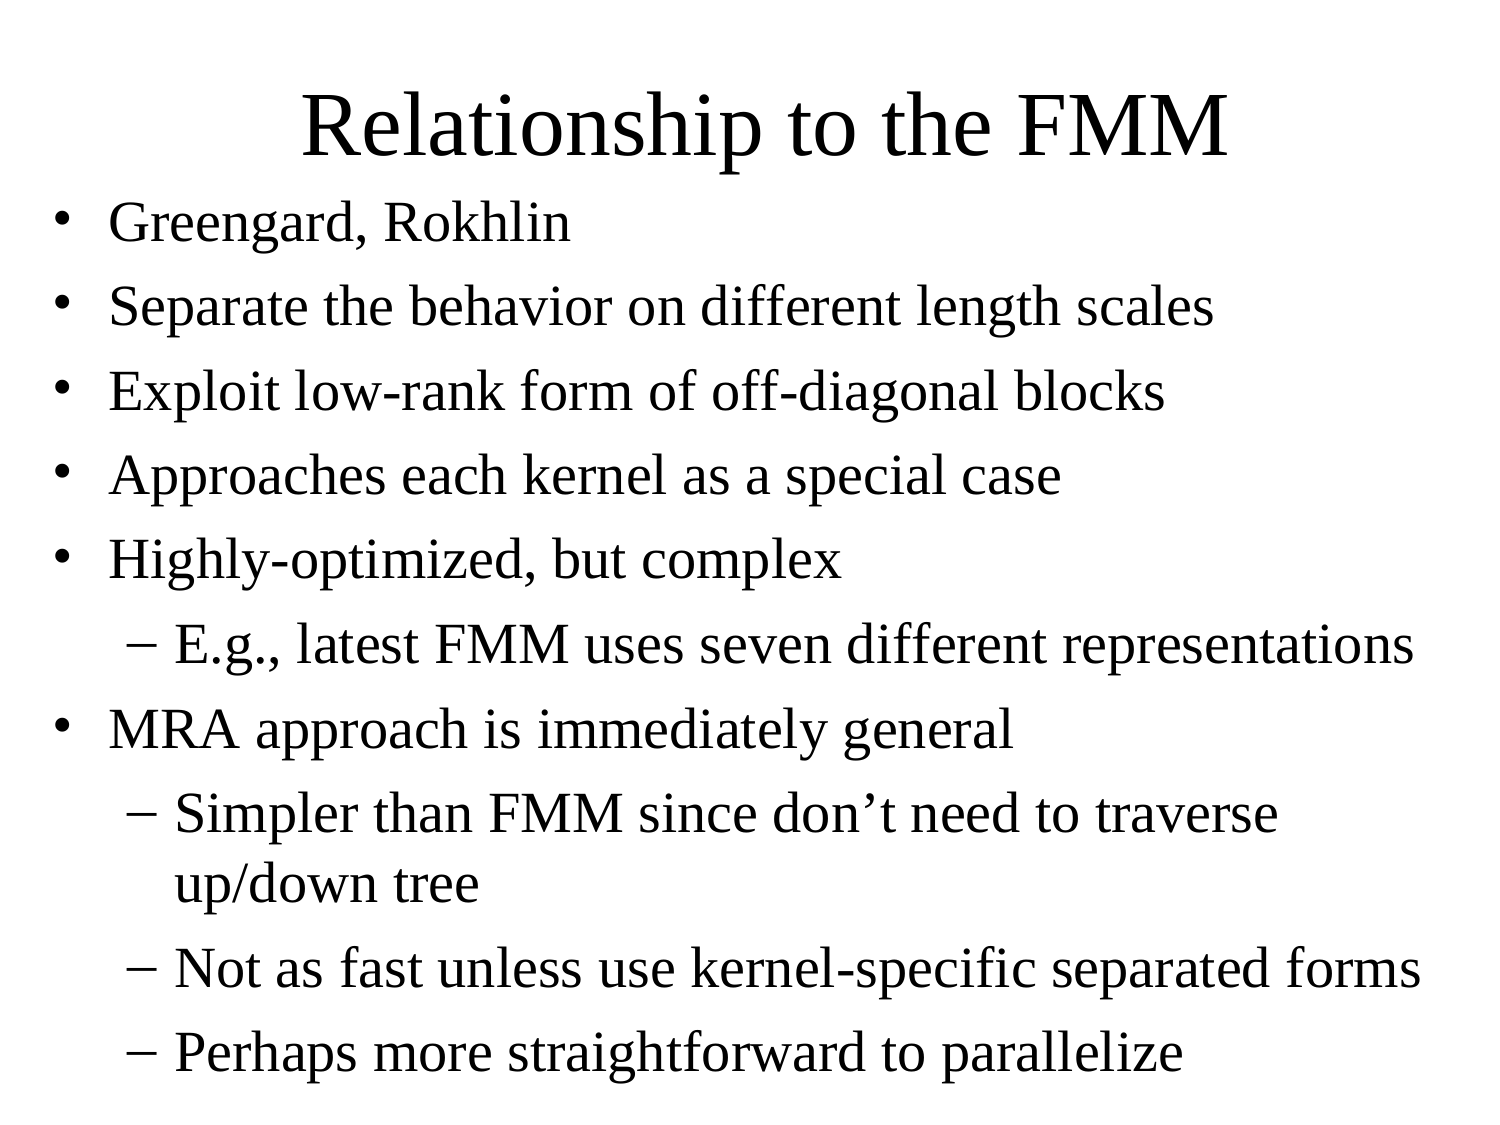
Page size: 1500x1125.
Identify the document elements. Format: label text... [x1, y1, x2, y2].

list Greengard, Rokhlin Separate the behavior on different length scales Exploit low-rank form of off-diagonal blocks Approaches each kernel as a special case Highly-optimized, but complex E.g., latest FMM uses seven different representations MRA approach is immediately general Simpler than FMM since don’t need to traverse up/down tree Not as fast unless use kernel-specific separated forms Perhaps more straightforward to parallelize [37, 174, 1463, 1091]
title Relationship to the FMM [112, 24, 1388, 174]
